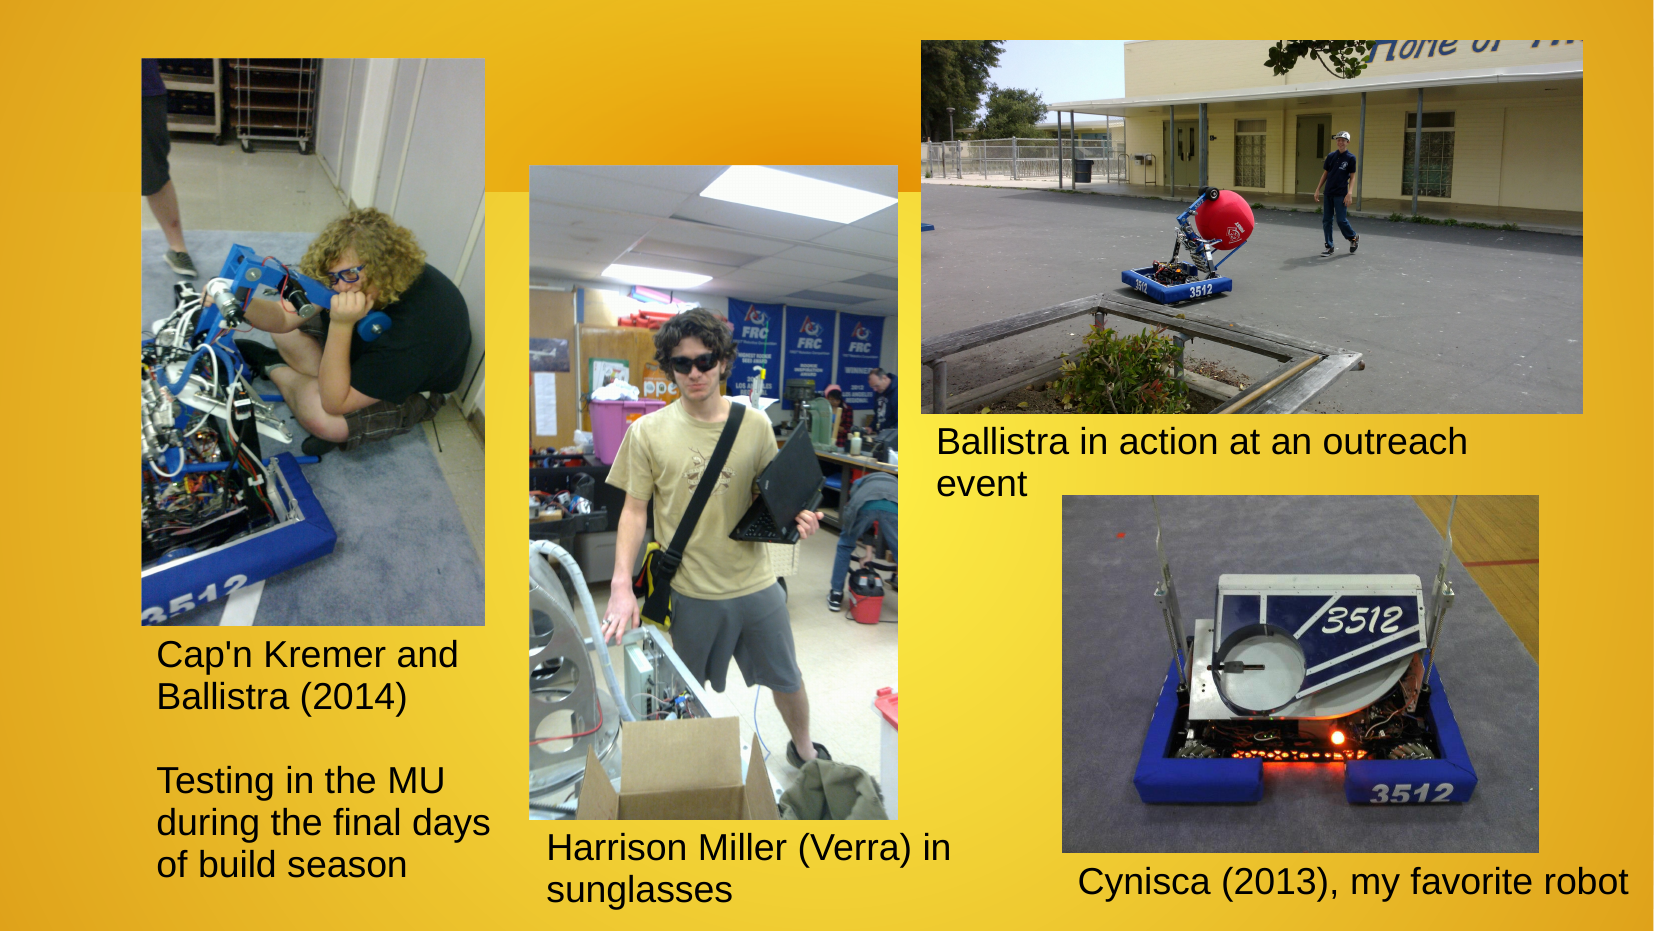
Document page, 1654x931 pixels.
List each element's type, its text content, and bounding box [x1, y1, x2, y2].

text_box Cap'n Kremer and Ballistra (2014) Testing in the MU during the final days of build season [141, 625, 530, 931]
picture [529, 165, 898, 820]
picture [1062, 495, 1539, 852]
text_box Cynisca (2013), my favorite robot [1062, 852, 1654, 931]
picture [141, 58, 485, 625]
text_box Ballistra in action at an outreach event [921, 413, 1548, 513]
picture [921, 40, 1583, 414]
text_box Harrison Miller (Verra) in sunglasses [531, 819, 1004, 931]
